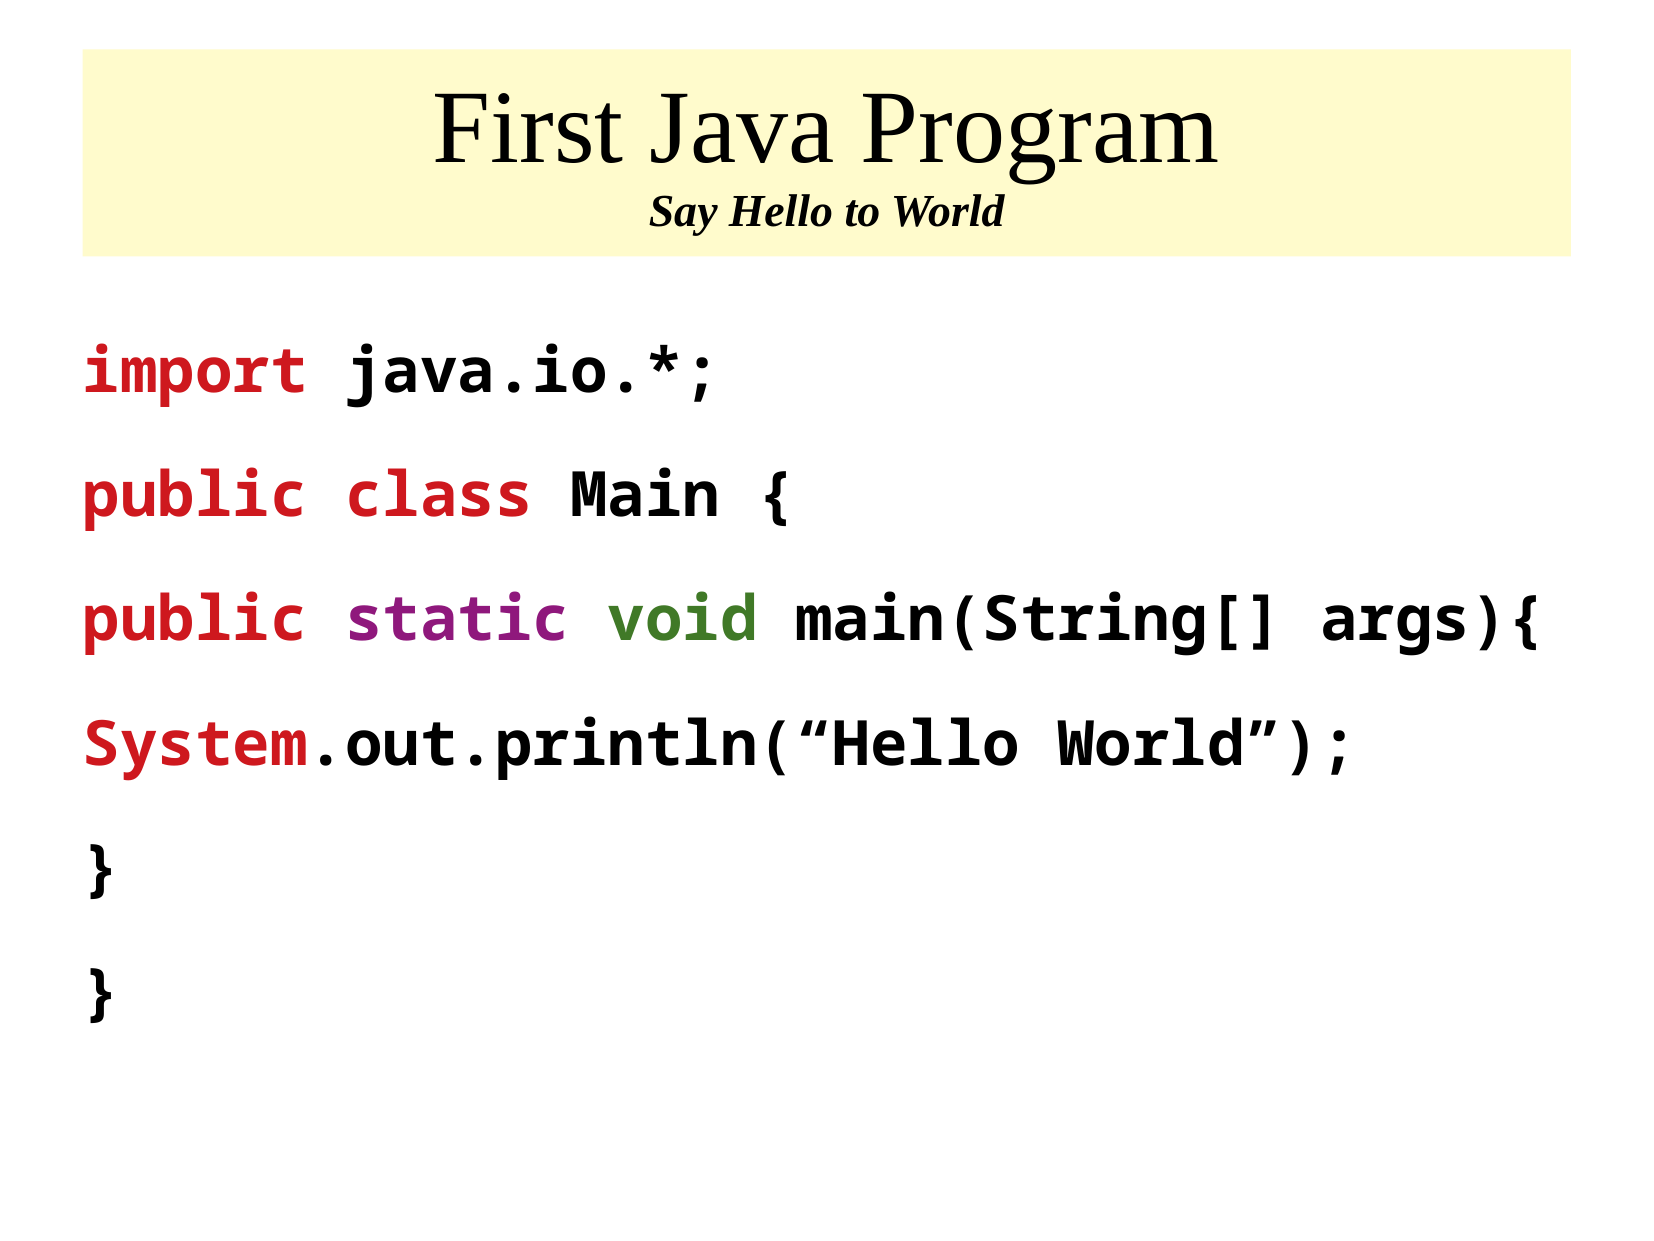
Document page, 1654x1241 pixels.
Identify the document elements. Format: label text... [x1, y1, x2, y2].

title First Java Program Say Hello to World [82, 49, 1571, 257]
list import java.io.*; public class Main { public static void main(String[] args){ System.out.println(“Hello World”); } } [82, 325, 1571, 1045]
